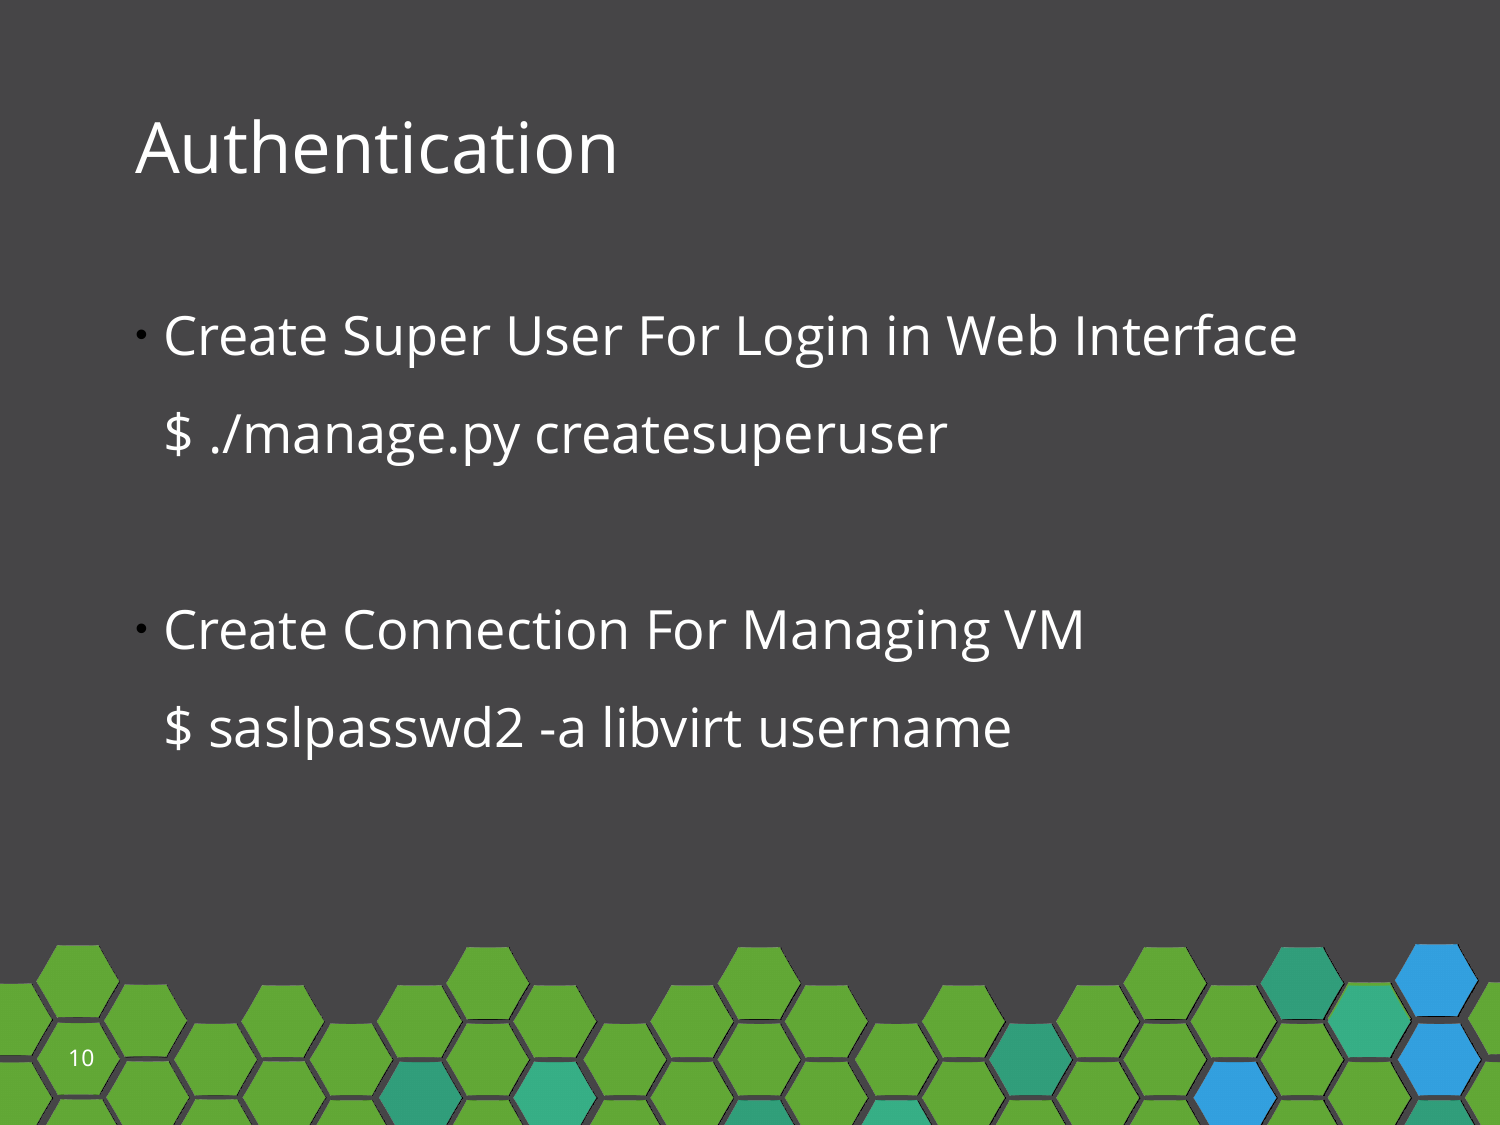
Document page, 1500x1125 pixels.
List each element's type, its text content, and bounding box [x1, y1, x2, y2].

list Create Super User For Login in Web Interface $ ./manage.py createsuperuser Create Connection For Managing VM $ saslpasswd2 -a libvirt username [135, 297, 1372, 951]
title Authentication [135, 65, 1372, 228]
picture [0, 944, 1500, 1125]
